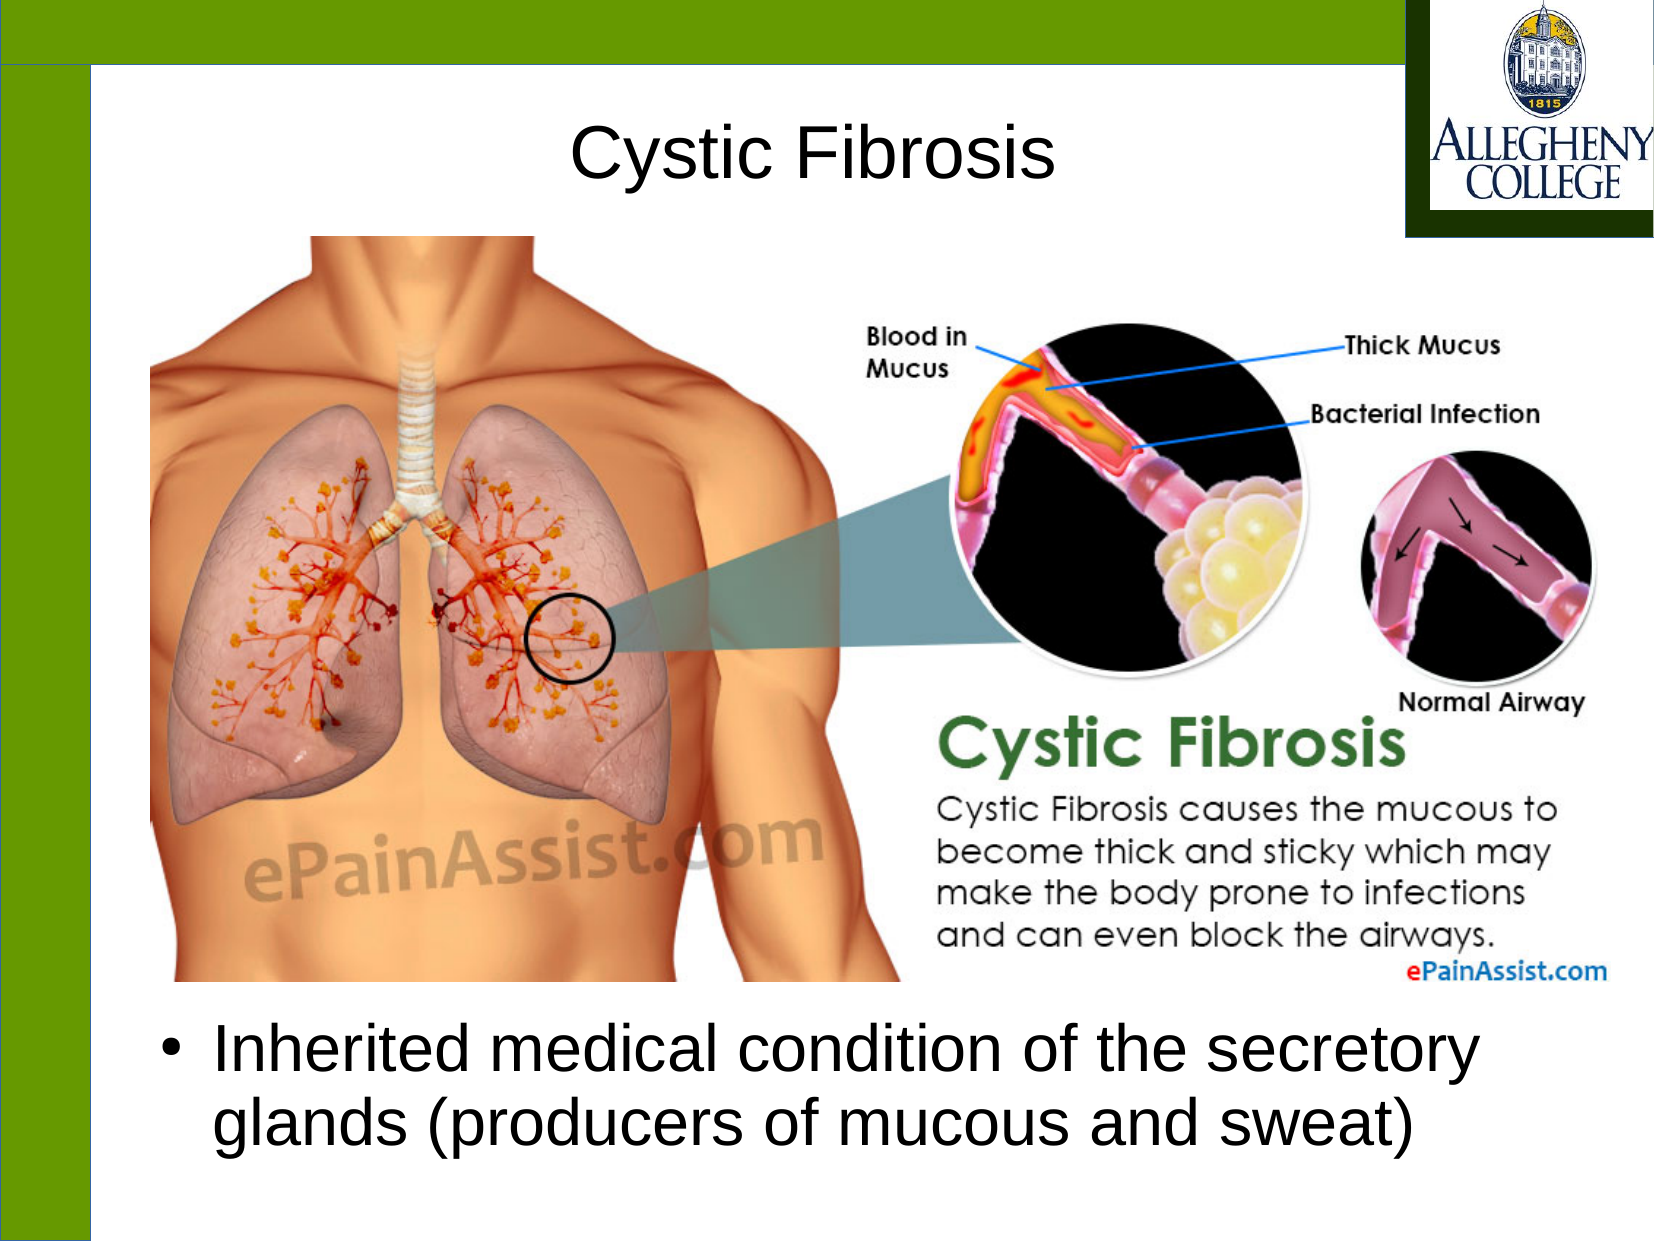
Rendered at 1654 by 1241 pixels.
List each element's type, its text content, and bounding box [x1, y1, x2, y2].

picture [150, 238, 1611, 983]
picture [1430, 0, 1654, 210]
list Inherited medical condition of the secretory glands (producers of mucous and sweat) [141, 1010, 1591, 1218]
title Cystic Fibrosis [112, 65, 1515, 257]
text_box [0, 0, 1654, 1241]
